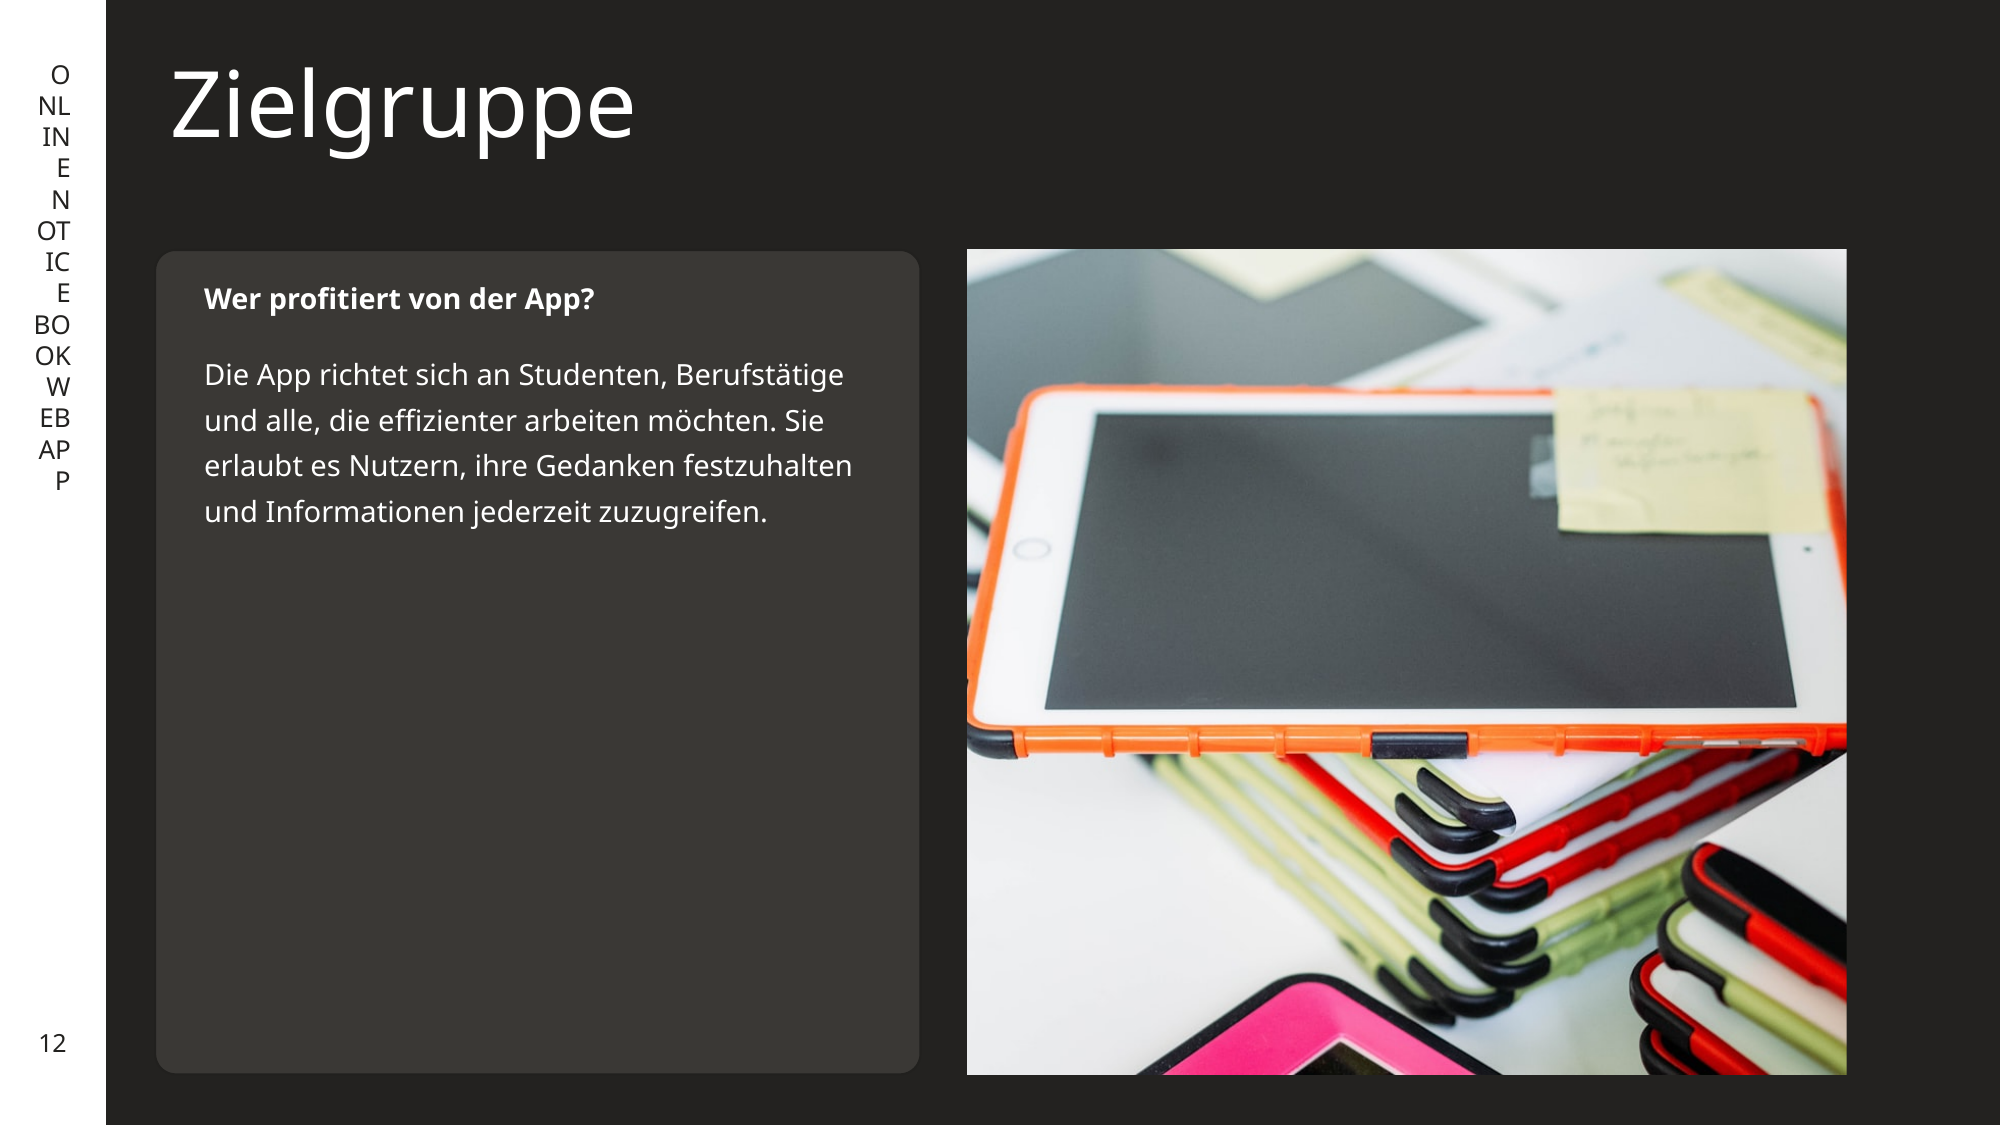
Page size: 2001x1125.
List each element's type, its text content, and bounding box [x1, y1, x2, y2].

title Zielgruppe [155, 50, 1847, 192]
list Die App richtet sich an Studenten, Berufstätige und alle, die effizienter arbeiten möchten. Sie erlaubt es Nutzern, ihre Gedanken festzuhalten und Informationen jederzeit zuzugreifen. [189, 338, 887, 1075]
text_box ONLINE NOTICE BOOK WEBAPP [18, 50, 86, 563]
text_box [0, 1014, 106, 1075]
picture [967, 249, 1847, 1075]
list Wer profitiert von der App? [189, 263, 887, 324]
